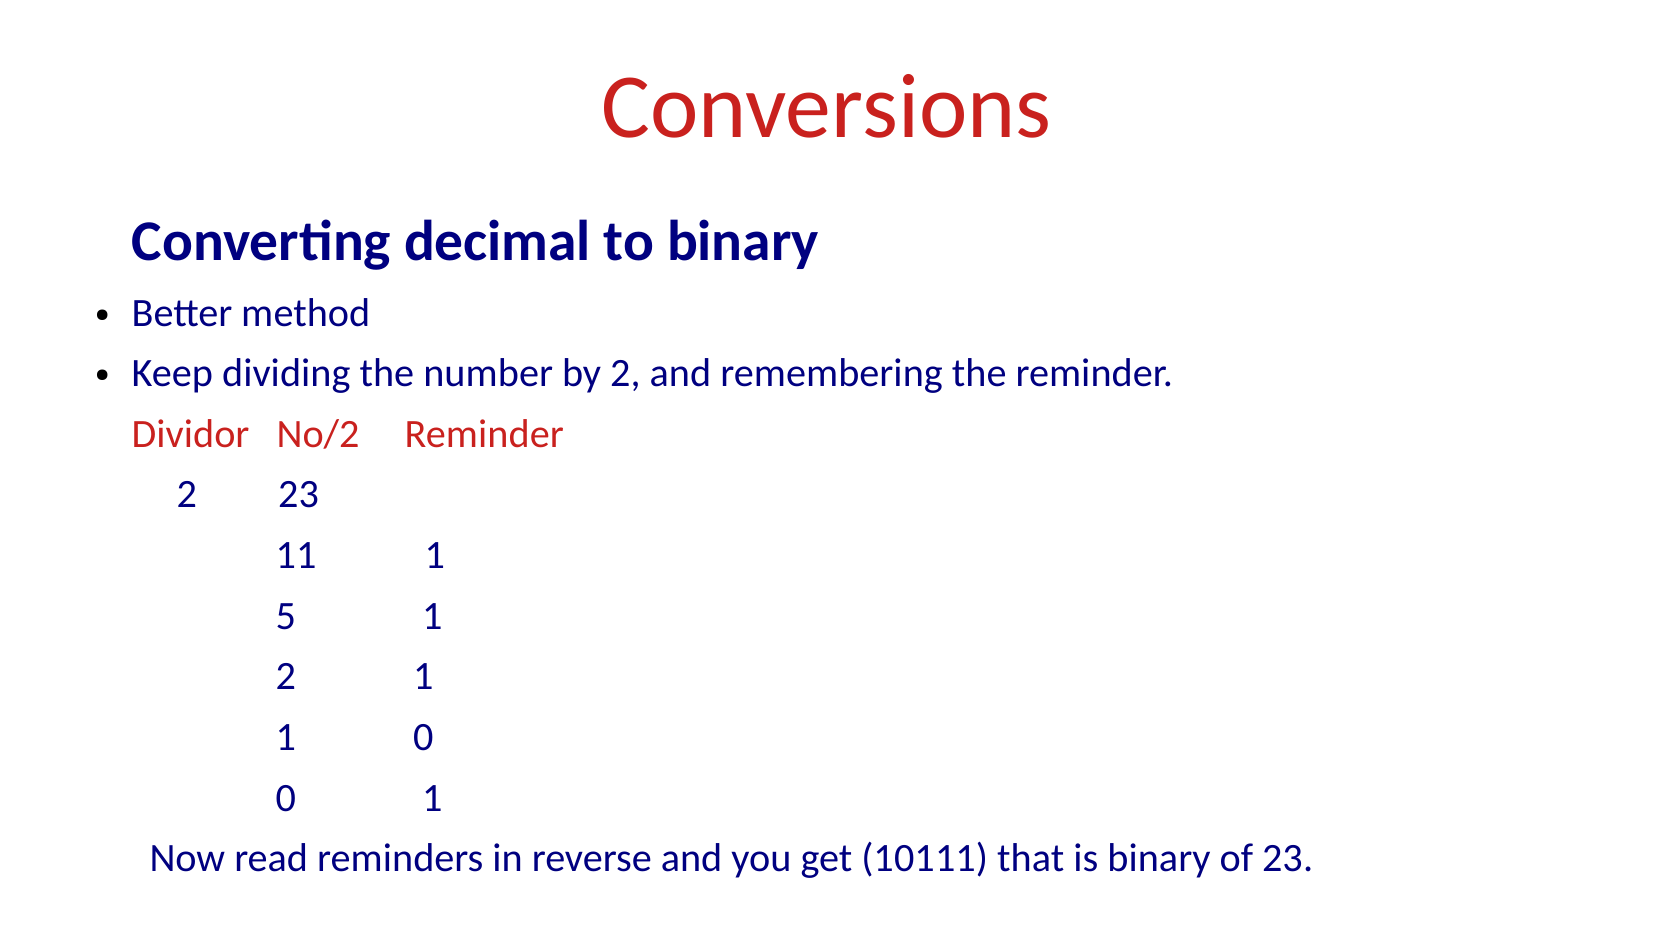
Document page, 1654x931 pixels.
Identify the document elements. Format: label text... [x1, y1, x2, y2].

title Conversions [82, 37, 1571, 193]
list Converting decimal to binary Better method Keep dividing the number by 2, and remembering the reminder. Dividor No/2 Reminder 2 23 11 1 5 1 2 1 1 0 0 1 Now read reminders in reverse and you get (10111) that is binary of 23. [82, 217, 1583, 886]
